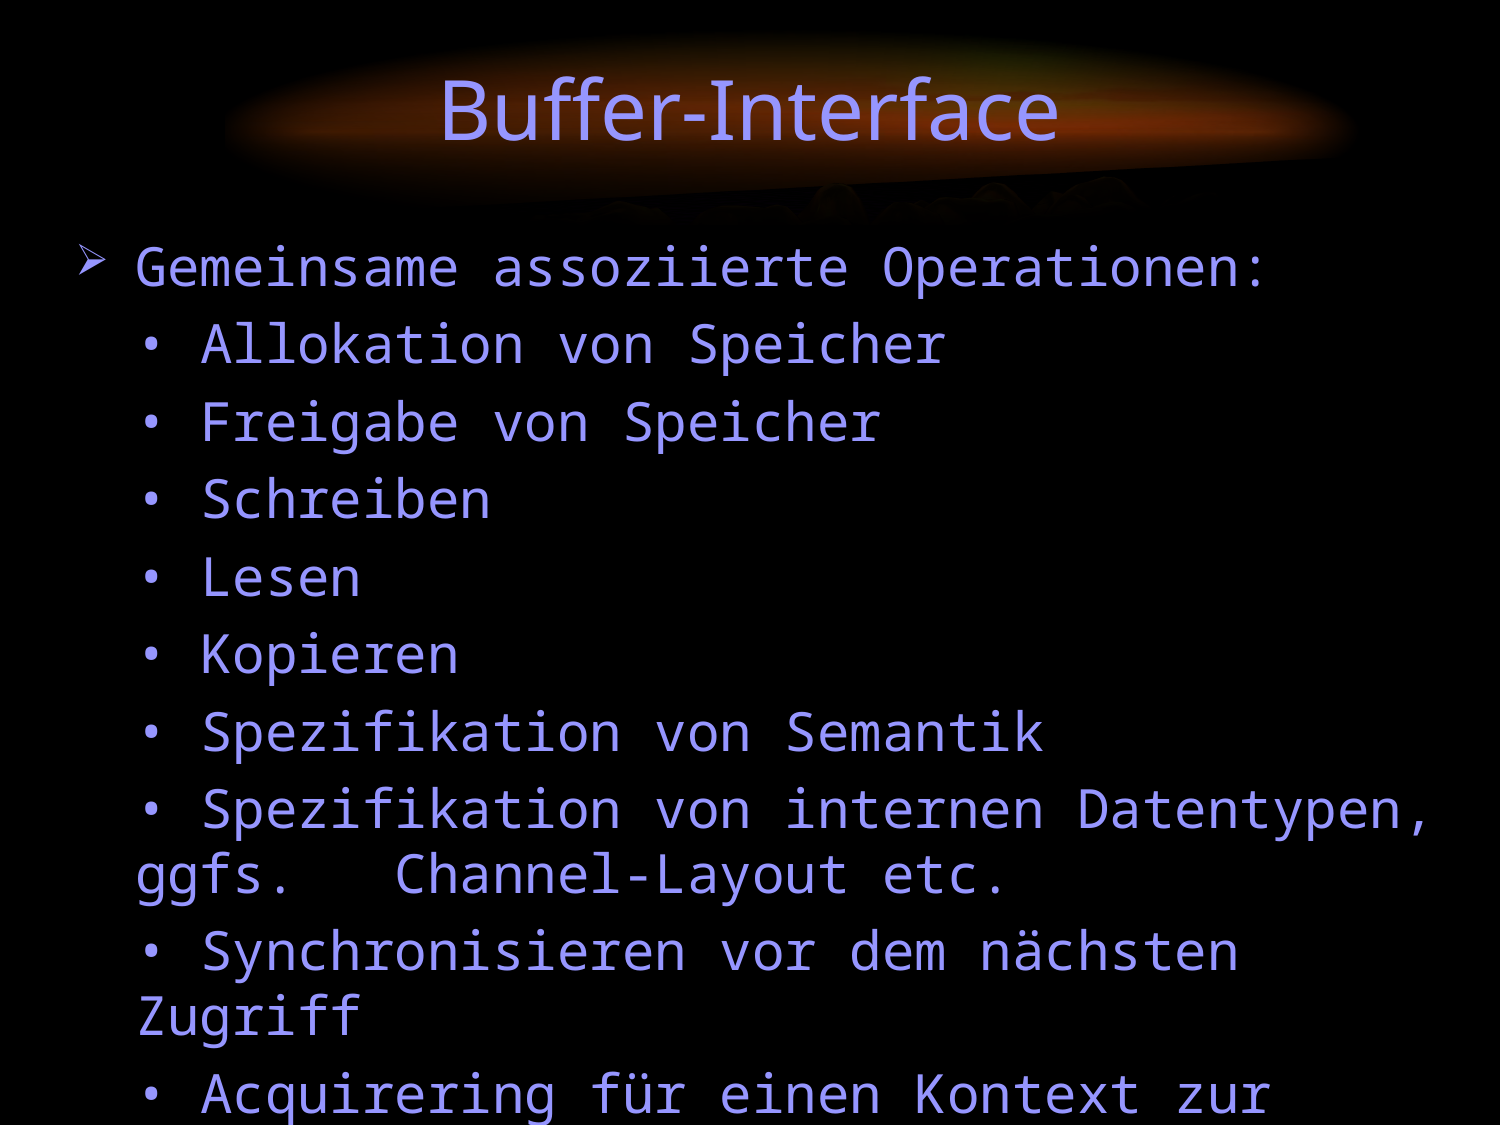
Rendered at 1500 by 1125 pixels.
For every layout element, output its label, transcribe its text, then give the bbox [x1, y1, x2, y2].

text_box Buffer-Interface [75, 0, 1426, 216]
text_box Gemeinsame assoziierte Operationen: • Allokation von Speicher • Freigabe von Speicher • Schreiben • Lesen • Kopieren • Spezifikation von Semantik • Spezifikation von internen Datentypen, ggfs. Channel-Layout etc. • Synchronisieren vor dem nächsten Zugriff • Acquirering für einen Kontext zur Nutzung von API- Interoperabilität [0, 224, 1471, 1088]
text_box [112, 0, 1463, 224]
